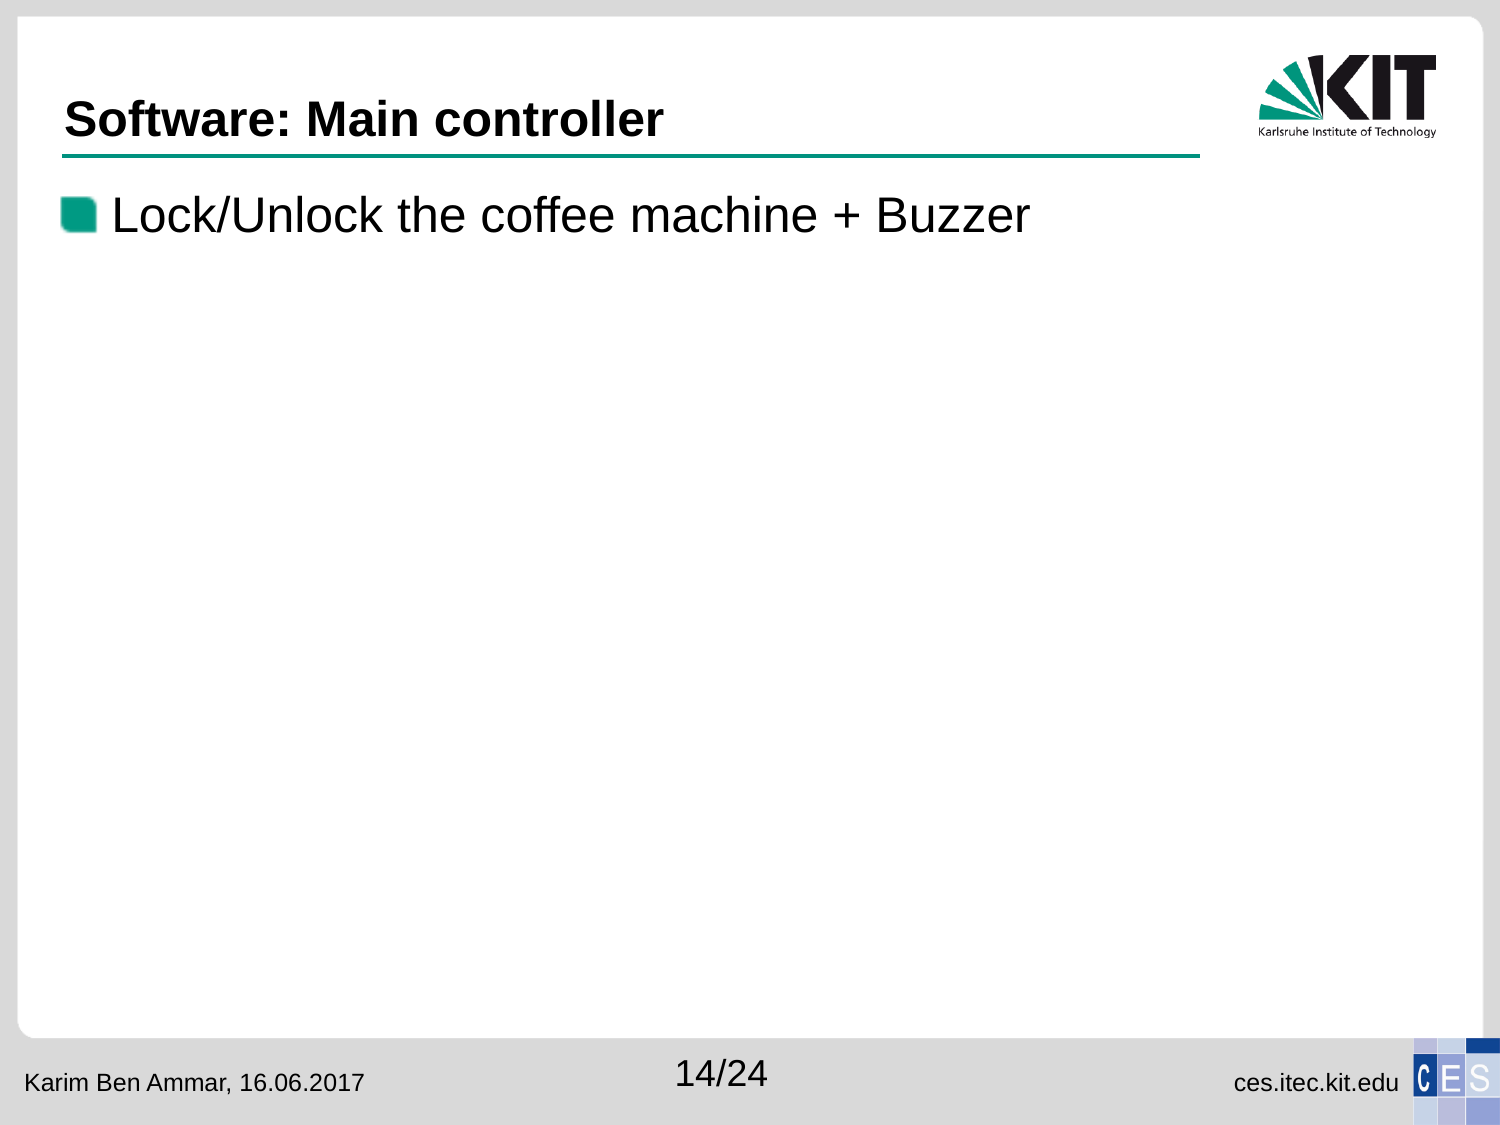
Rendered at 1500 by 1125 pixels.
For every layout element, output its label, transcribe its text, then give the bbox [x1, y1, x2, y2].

title Software: Main controller [64, 54, 1198, 147]
text_box Lock/Unlock the coffee machine + Buzzer [45, 179, 1456, 1021]
picture [0, 0, 1500, 1125]
text_box 14/24 [659, 1045, 783, 1117]
